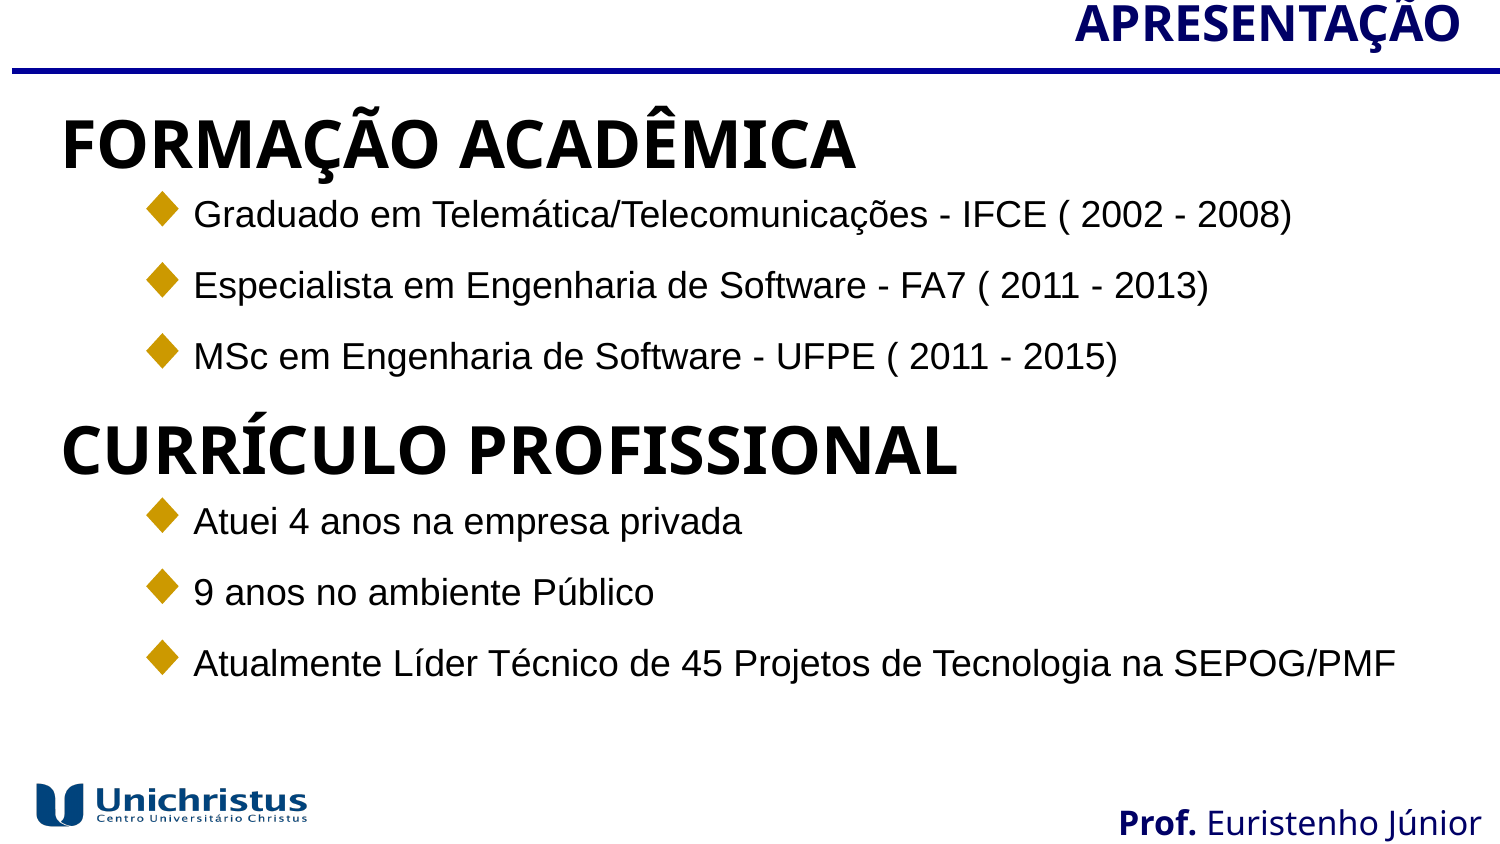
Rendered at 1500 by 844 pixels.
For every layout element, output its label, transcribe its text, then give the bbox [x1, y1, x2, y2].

text_box [146, 333, 178, 369]
text_box [146, 639, 178, 676]
text_box MSc em Engenharia de Software - UFPE ( 2011 - 2015) [178, 328, 1152, 386]
text_box APRESENTAÇÃO [1060, 74, 1500, 81]
text_box FORMAÇÃO ACADÊMICA [45, 89, 925, 219]
text_box Prof. Euristenho Júnior [1103, 791, 1500, 844]
text_box Atualmente Líder Técnico de 45 Projetos de Tecnologia na SEPOG/PMF [178, 635, 1436, 692]
text_box [155, 219, 170, 227]
text_box [146, 497, 178, 533]
picture [32, 781, 311, 828]
text_box Especialista em Engenharia de Software - FA7 ( 2011 - 2013) [178, 257, 1246, 315]
text_box APRESENTAÇÃO [1060, 0, 1500, 68]
text_box [146, 262, 178, 298]
text_box Graduado em Telemática/Telecomunicações - IFCE ( 2002 - 2008) [178, 186, 1332, 244]
text_box Atuei 4 anos na empresa privada [178, 492, 768, 550]
text_box [146, 568, 178, 605]
text_box 9 anos no ambiente Público [178, 563, 679, 621]
text_box CURRÍCULO PROFISSIONAL [45, 396, 1014, 525]
